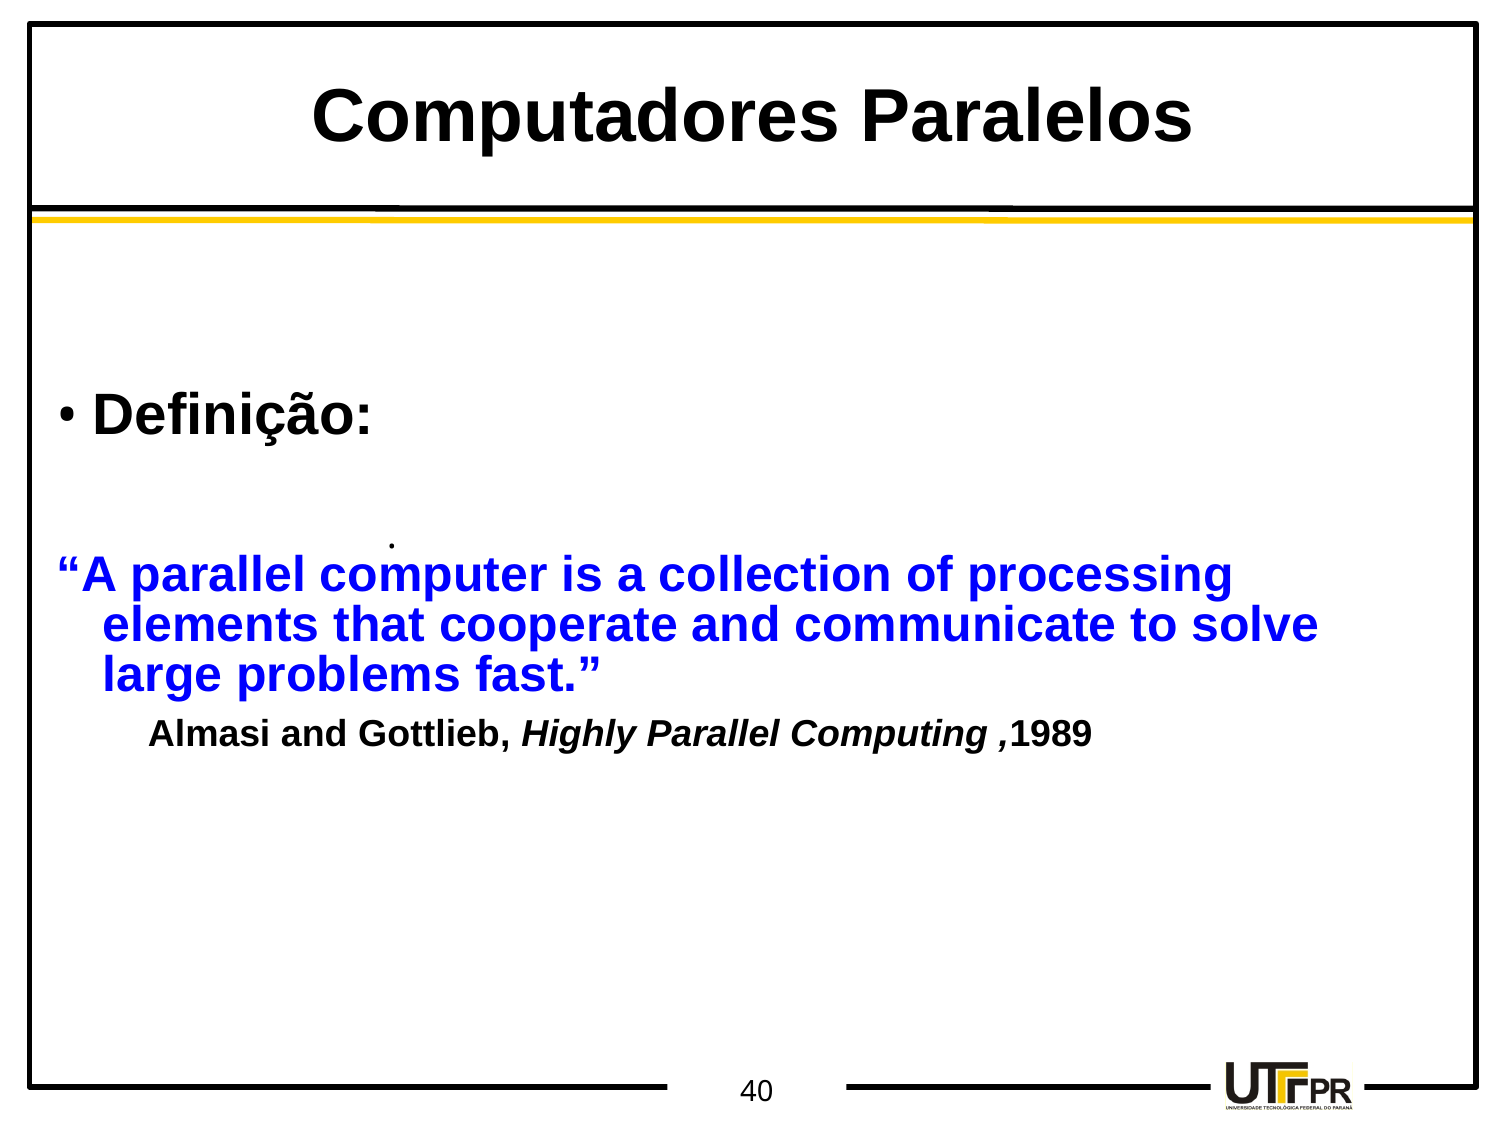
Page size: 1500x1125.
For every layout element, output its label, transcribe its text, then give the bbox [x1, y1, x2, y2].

picture [1225, 1062, 1353, 1110]
title Computadores Paralelos [29, 73, 1477, 168]
text_box . [372, 503, 1123, 564]
list Definição: “A parallel computer is a collection of processing elements that cooperate and communicate to solve large problems fast.” Almasi and Gottlieb, Highly Parallel Computing ,1989 [41, 231, 1459, 1001]
